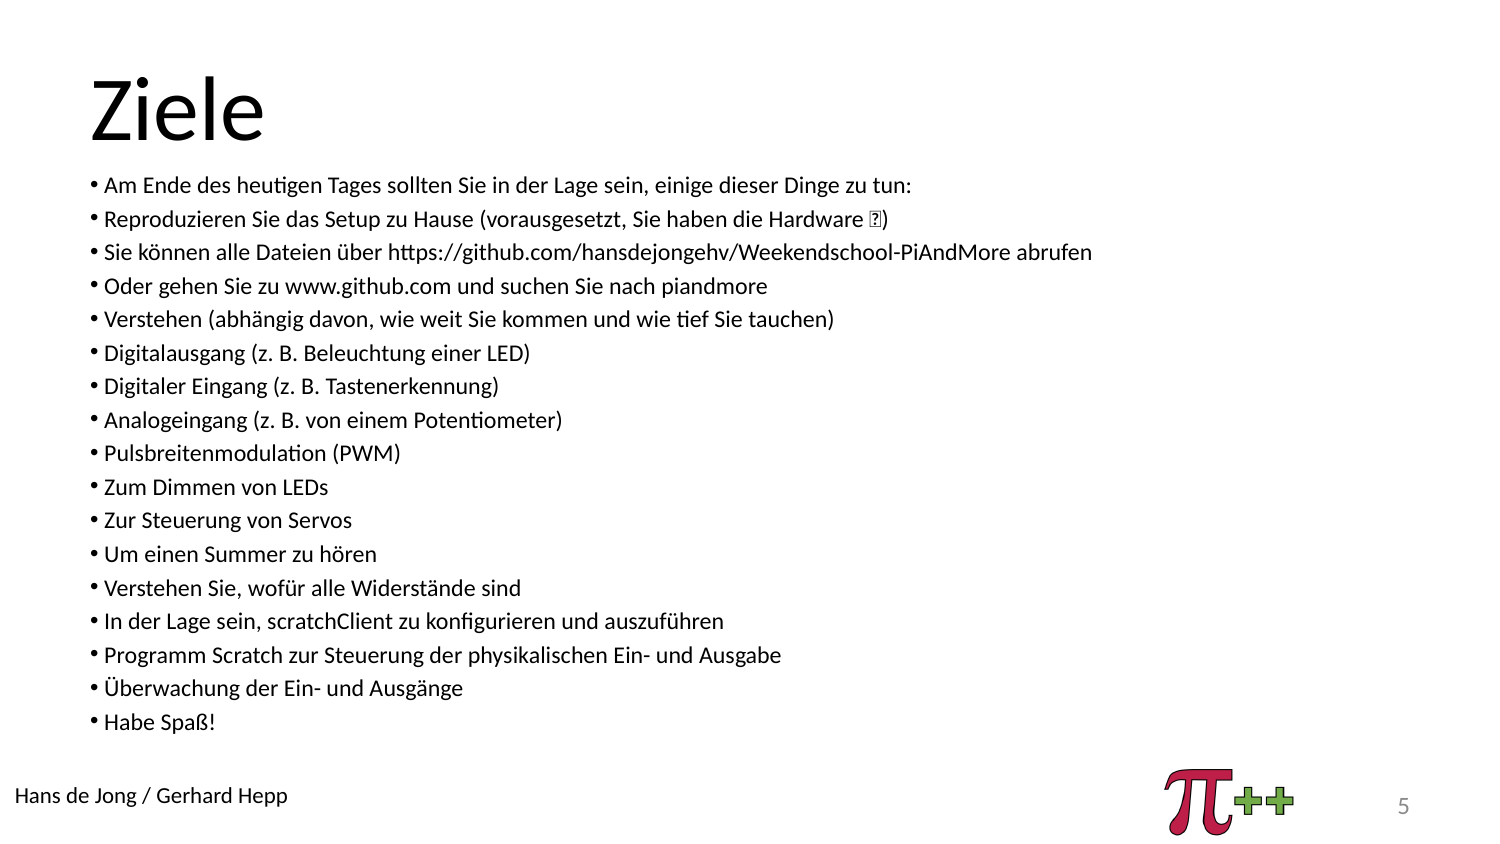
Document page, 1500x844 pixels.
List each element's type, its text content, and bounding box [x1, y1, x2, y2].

picture [1163, 768, 1294, 836]
title Ziele [75, 33, 1425, 161]
list Am Ende des heutigen Tages sollten Sie in der Lage sein, einige dieser Dinge zu tun: Reproduzieren Sie das Setup zu Hause (vorausgesetzt, Sie haben die Hardware ) Sie können alle Dateien über https://github.com/hansdejongehv/Weekendschool-PiAndMore abrufen Oder gehen Sie zu www.github.com und suchen Sie nach piandmore Verstehen (abhängig davon, wie weit Sie kommen und wie tief Sie tauchen) Digitalausgang (z. B. Beleuchtung einer LED) Digitaler Eingang (z. B. Tastenerkennung) Analogeingang (z. B. von einem Potentiometer) Pulsbreitenmodulation (PWM) Zum Dimmen von LEDs Zur Steuerung von Servos Um einen Summer zu hören Verstehen Sie, wofür alle Widerstände sind In der Lage sein, scratchClient zu konfigurieren und auszuführen Programm Scratch zur Steuerung der physikalischen Ein- und Ausgabe Überwachung der Ein- und Ausgänge Habe Spaß! [75, 161, 1425, 754]
slide_number <getal> [1340, 782, 1425, 827]
